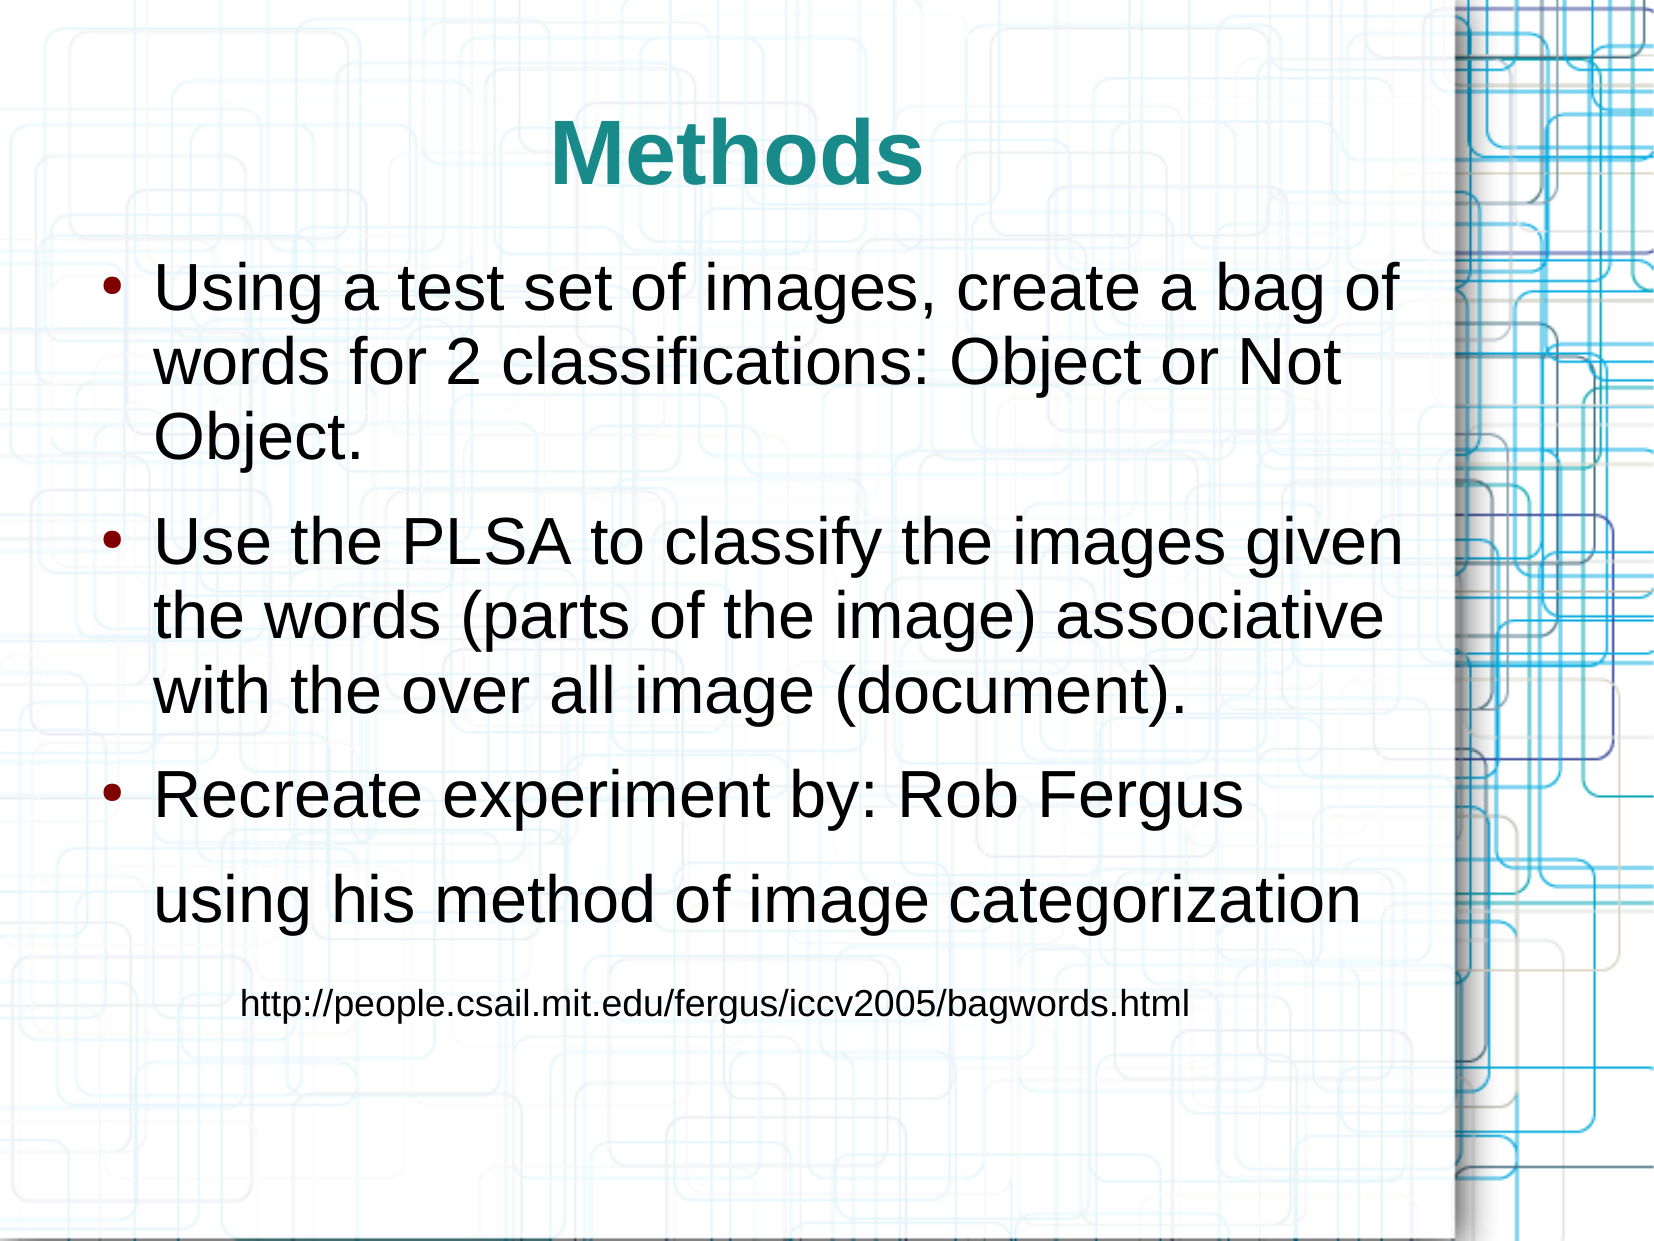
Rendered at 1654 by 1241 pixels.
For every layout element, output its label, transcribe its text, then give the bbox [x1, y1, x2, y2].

text_box http://people.csail.mit.edu/fergus/iccv2005/bagwords.html [225, 975, 1208, 1032]
title Methods [59, 56, 1418, 250]
list Using a test set of images, create a bag of words for 2 classifications: Object or Not Object. Use the PLSA to classify the images given the words (parts of the image) associative with the over all image (document). Recreate experiment by: Rob Fergus using his method of image categorization [82, 249, 1418, 1054]
picture [0, 0, 1654, 1241]
